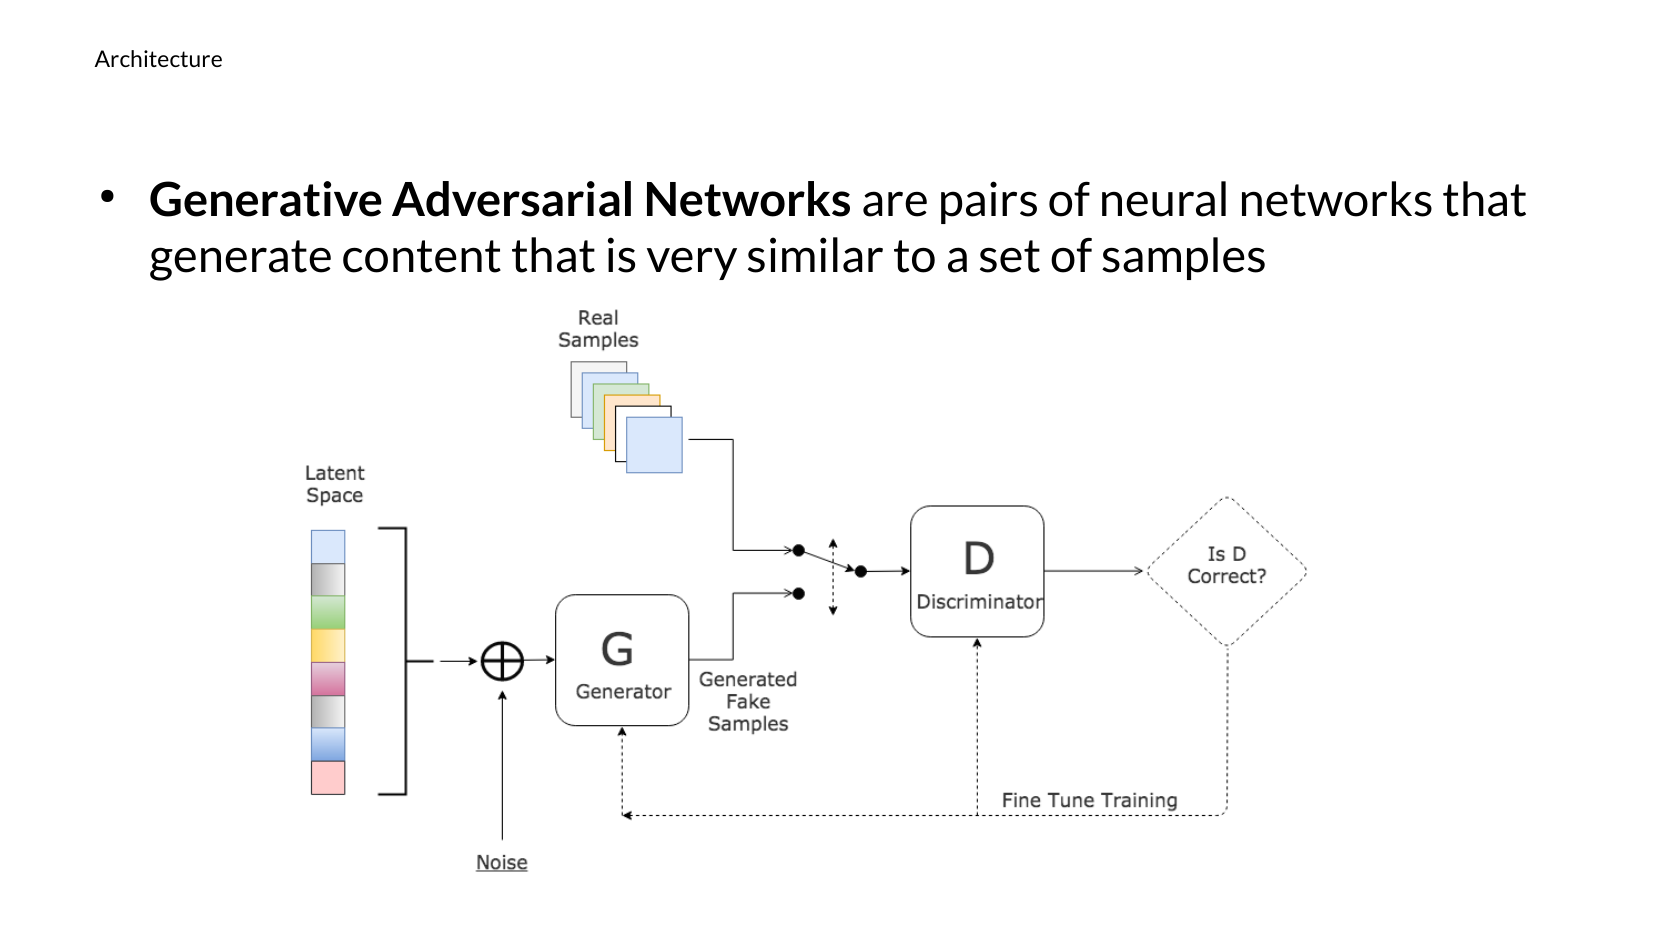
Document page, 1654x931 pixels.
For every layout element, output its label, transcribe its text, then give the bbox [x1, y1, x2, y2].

list Generative Adversarial Networks are pairs of neural networks that generate content that is very similar to a set of samples [82, 169, 1571, 284]
title Architecture [94, 0, 1583, 119]
picture [301, 300, 1312, 886]
